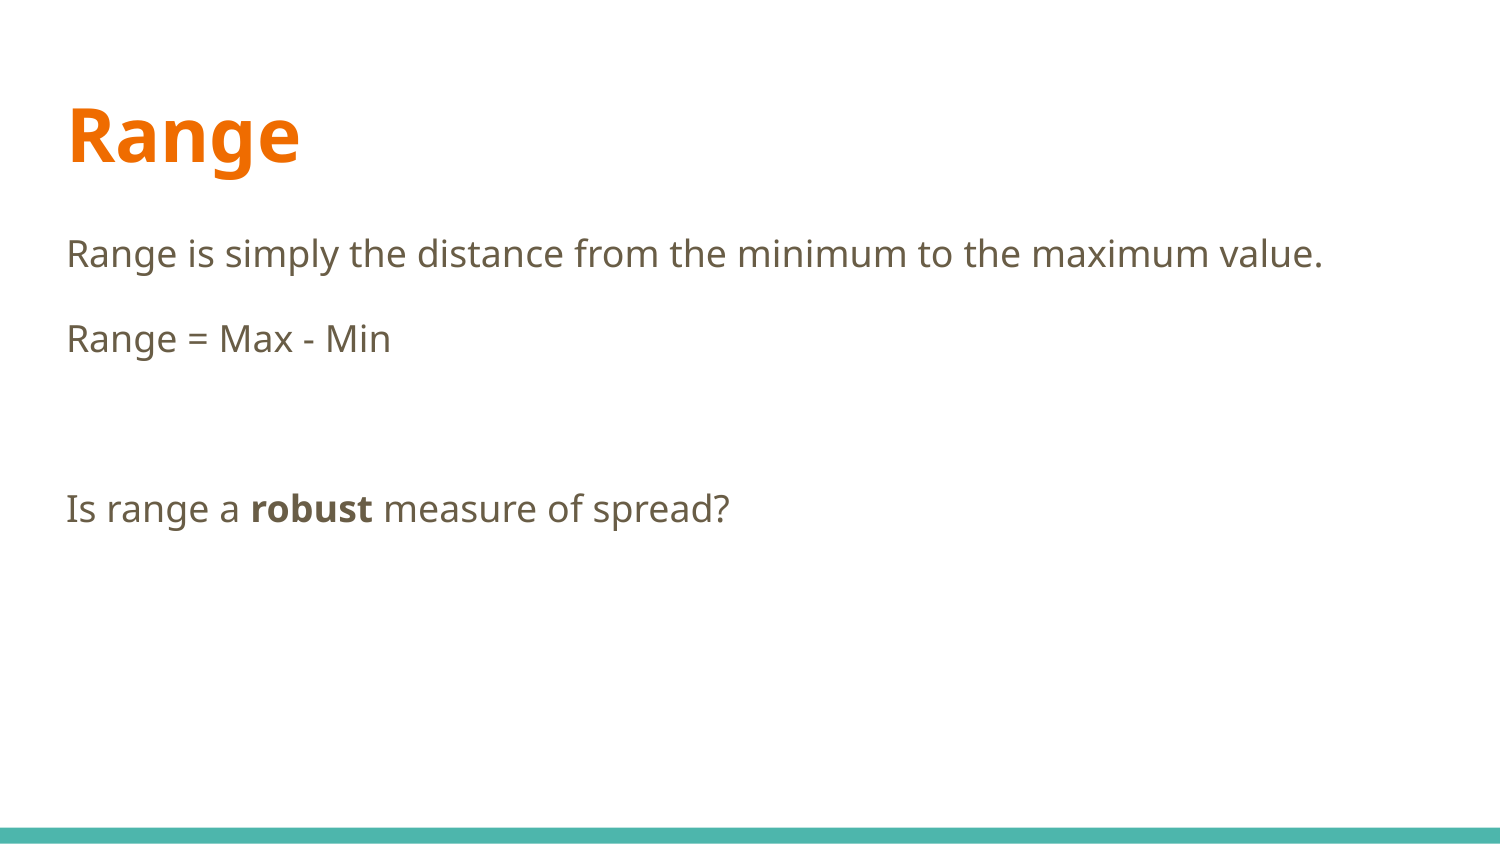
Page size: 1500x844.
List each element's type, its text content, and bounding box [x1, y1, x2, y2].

list Range is simply the distance from the minimum to the maximum value. Range = Max - Min Is range a robust measure of spread? [51, 207, 1449, 750]
title Range [51, 72, 1449, 189]
